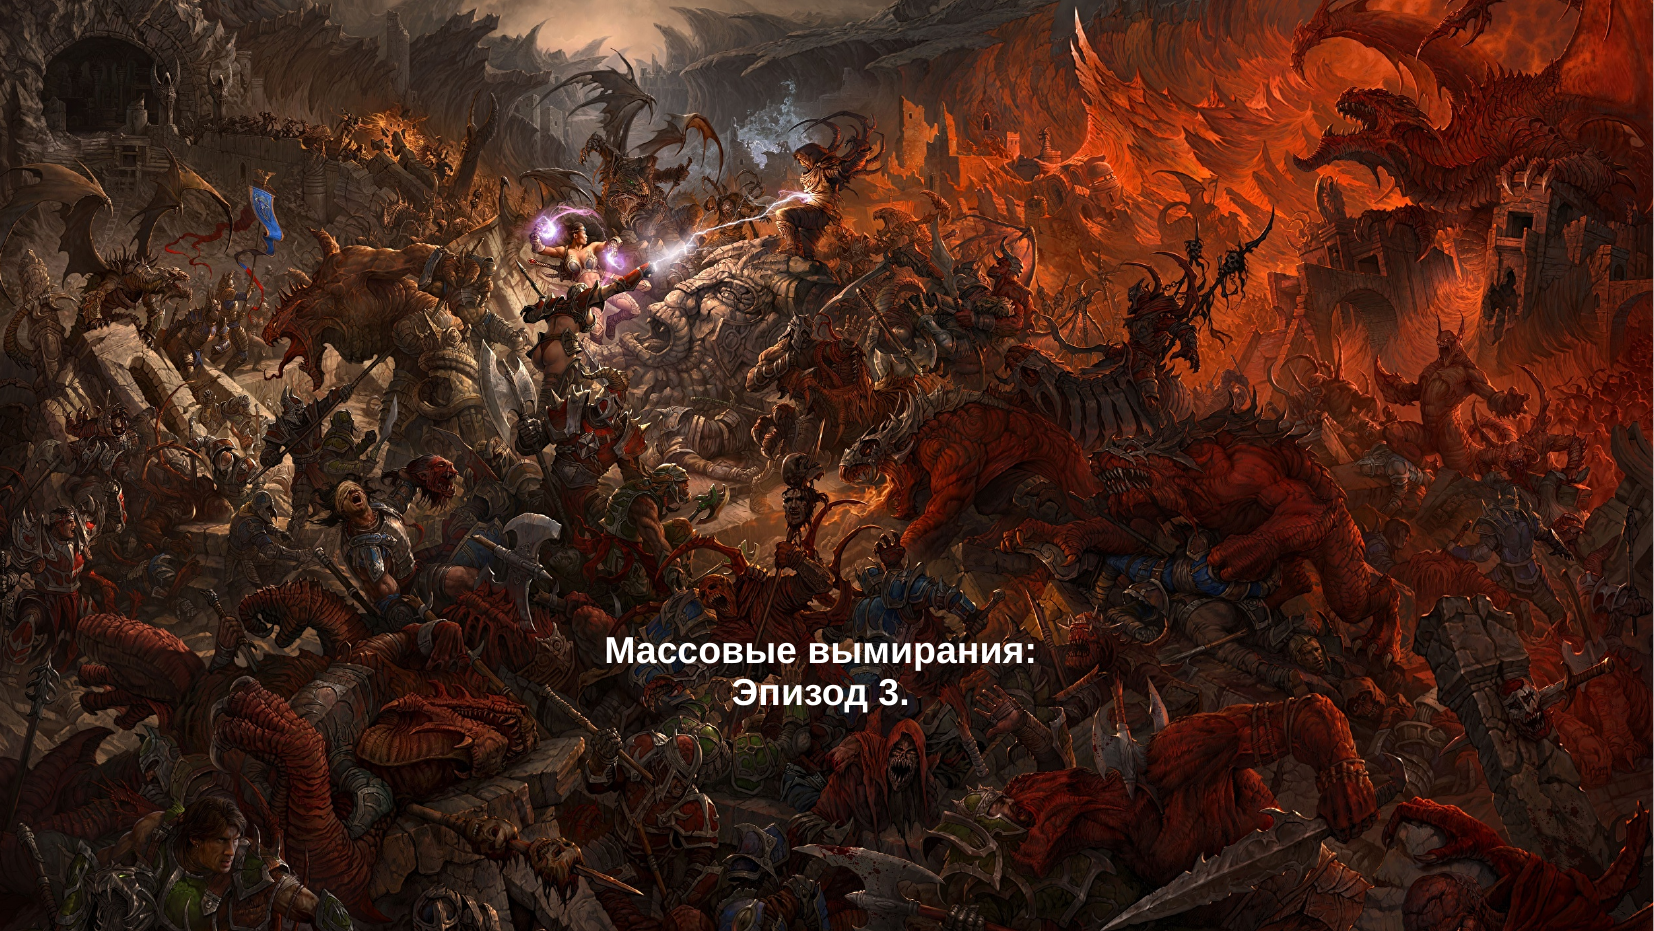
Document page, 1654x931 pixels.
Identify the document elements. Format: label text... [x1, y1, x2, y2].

picture [0, 0, 1654, 931]
text_box Массовые вымирания: Эпизод 3. [472, 621, 1170, 721]
